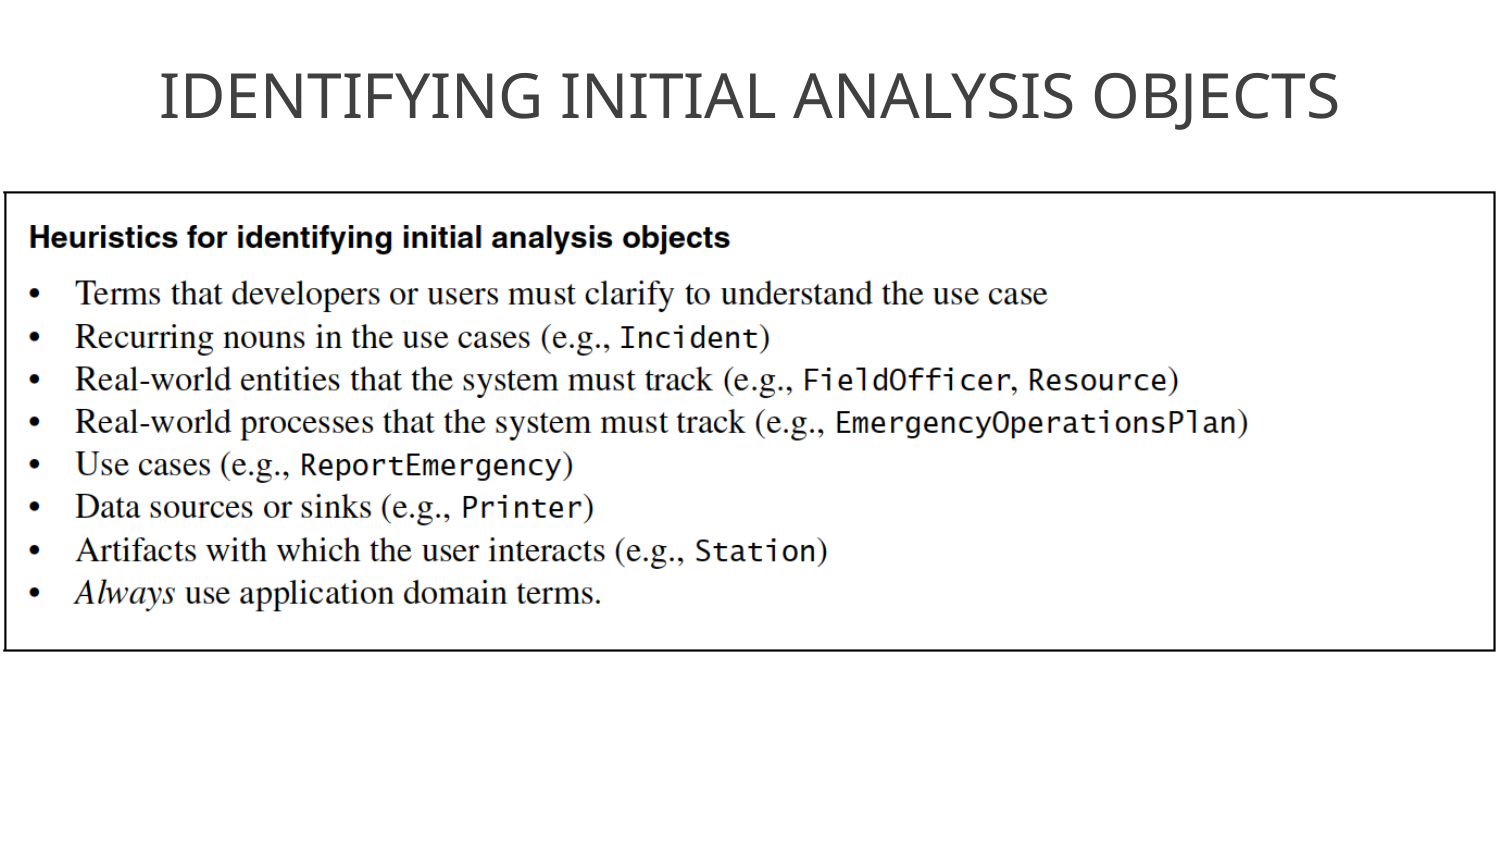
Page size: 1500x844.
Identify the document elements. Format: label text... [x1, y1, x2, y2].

picture [0, 187, 1500, 656]
title Identifying INITIAL ANALYSIS OBJECTS [75, 23, 1425, 164]
